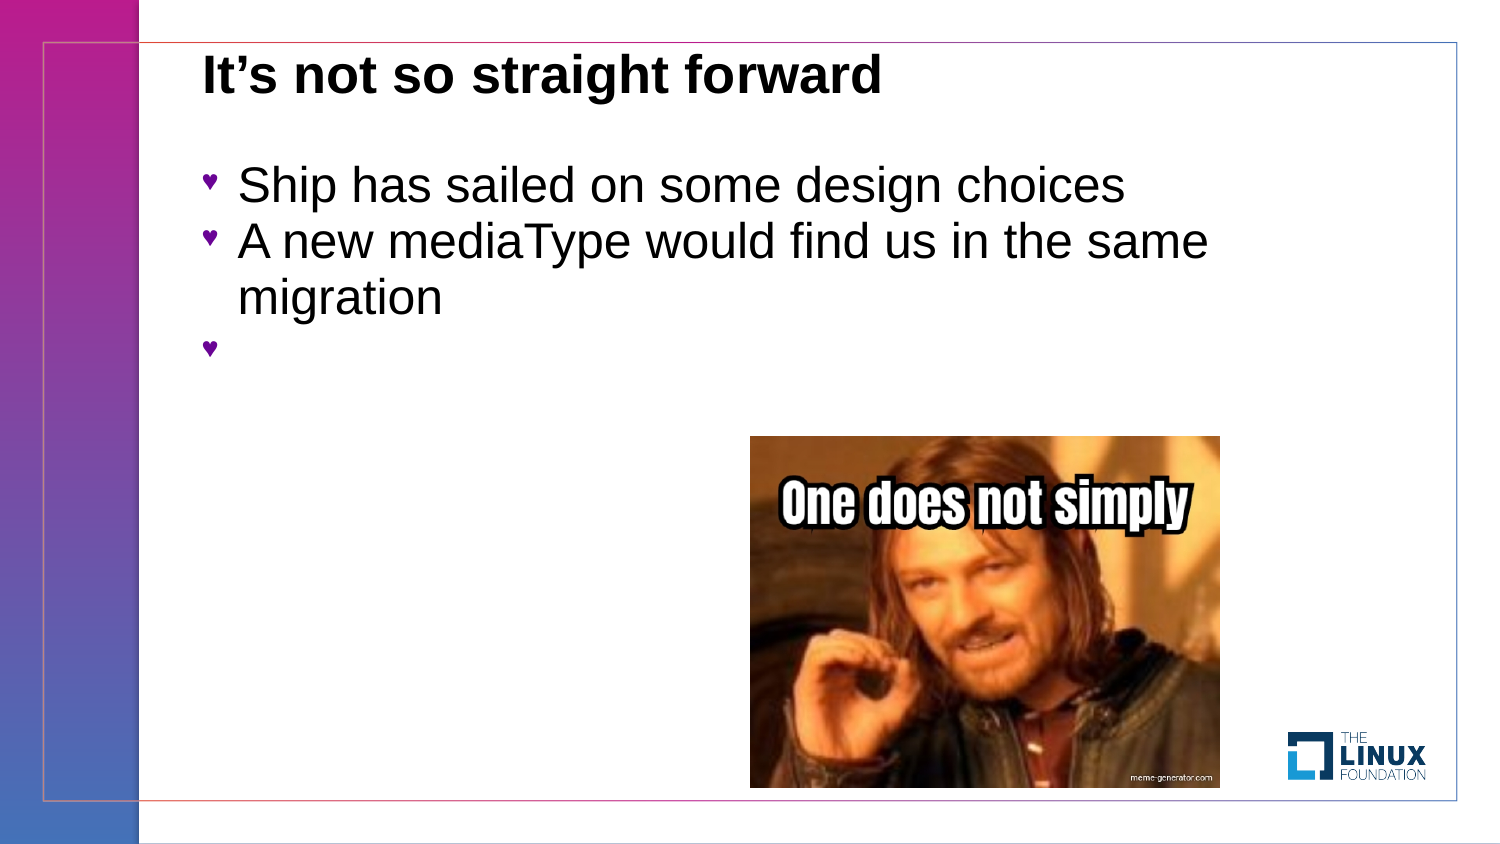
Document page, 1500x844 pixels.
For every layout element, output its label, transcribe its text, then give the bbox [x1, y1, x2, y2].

text_box It’s not so straight forward [187, 37, 1201, 113]
text_box Ship has sailed on some design choices A new mediaType would find us in the same migration [187, 150, 1238, 444]
picture [0, 0, 1500, 844]
